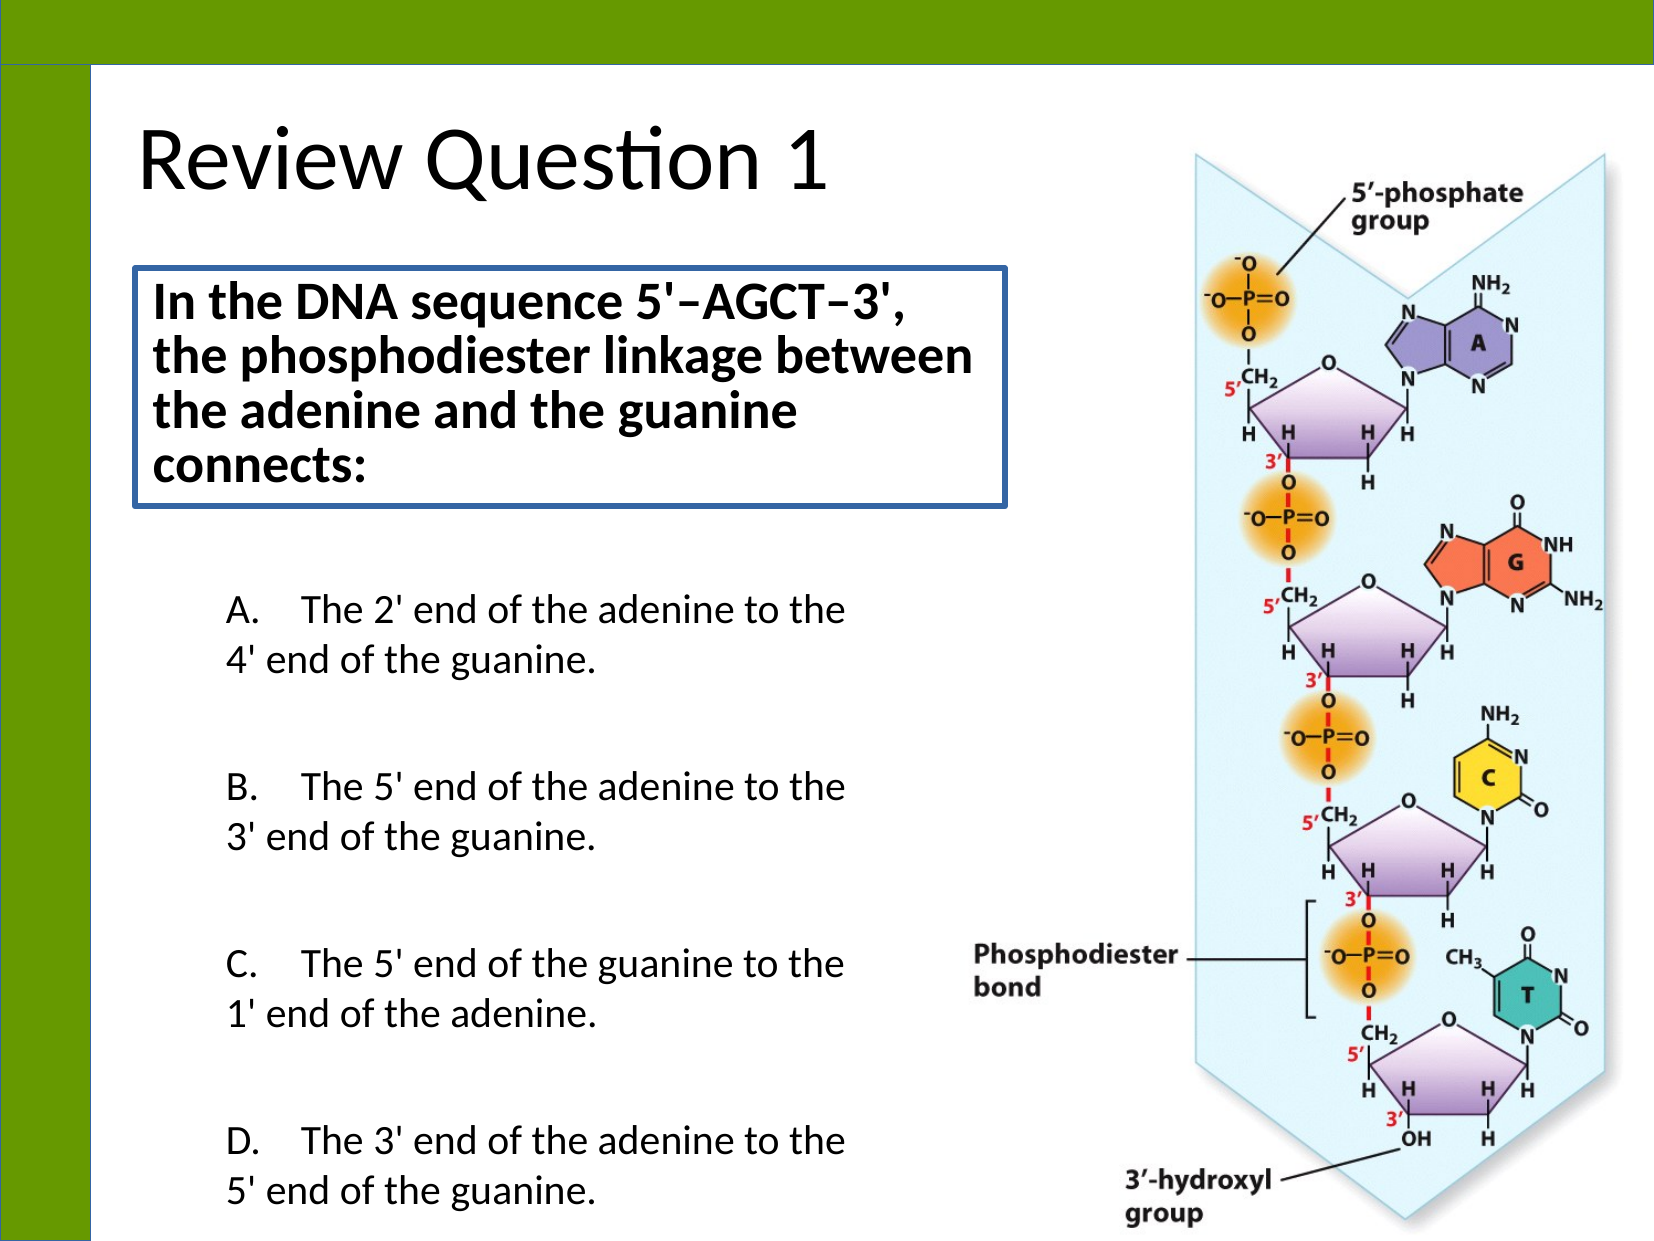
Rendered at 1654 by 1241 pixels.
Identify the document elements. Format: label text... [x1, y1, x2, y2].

title Review Question 1 [91, 65, 1229, 257]
text_box [0, 0, 1654, 1241]
picture [960, 138, 1633, 1241]
text_box In the DNA sequence 5'–AGCT–3', the phosphodiester linkage between the adenine and the guanine connects: [135, 268, 1006, 507]
list A. The 2' end of the adenine to the 4' end of the guanine. B. The 5' end of the adenine to the 3' end of the guanine. C. The 5' end of the guanine to the 1' end of the adenine. D. The 3' end of the adenine to the 5' end of the guanine. [210, 574, 886, 1241]
